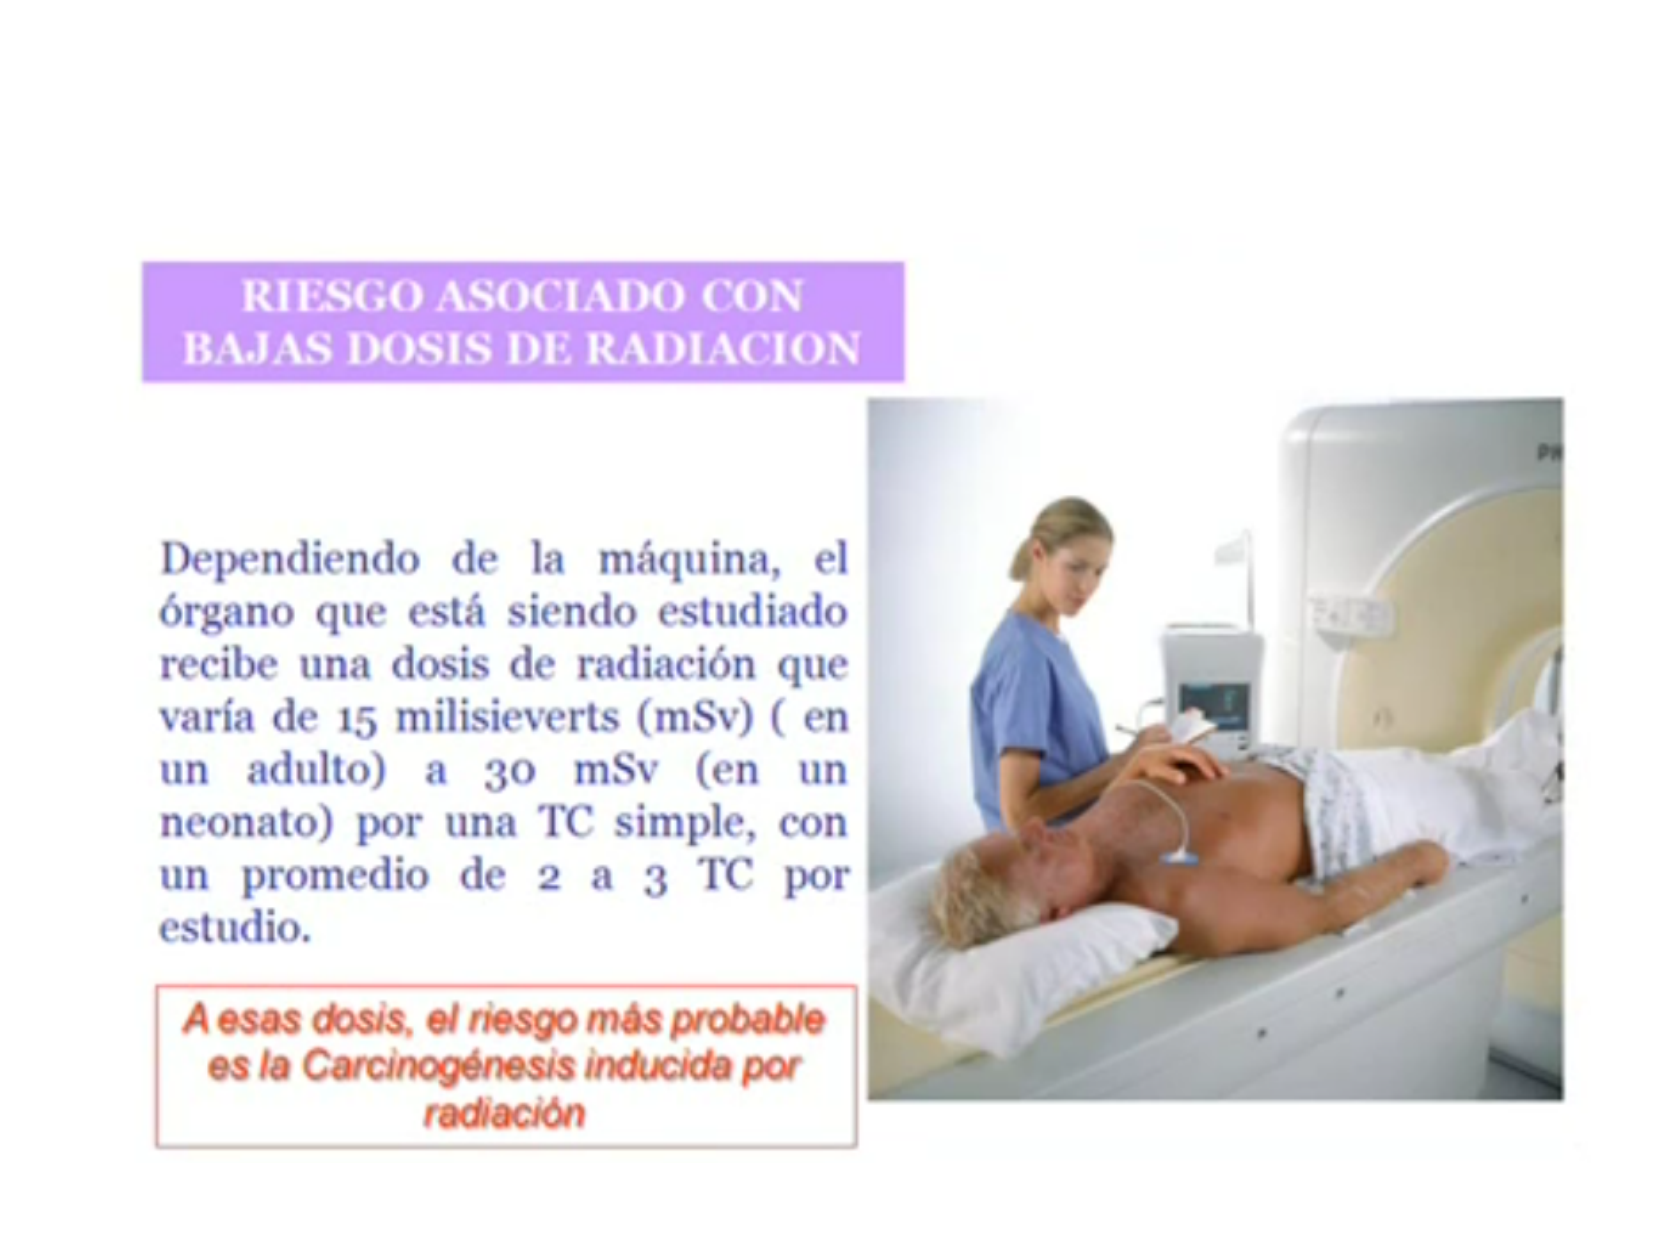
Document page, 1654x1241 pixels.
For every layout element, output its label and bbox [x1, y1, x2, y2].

picture [82, 195, 1591, 1163]
